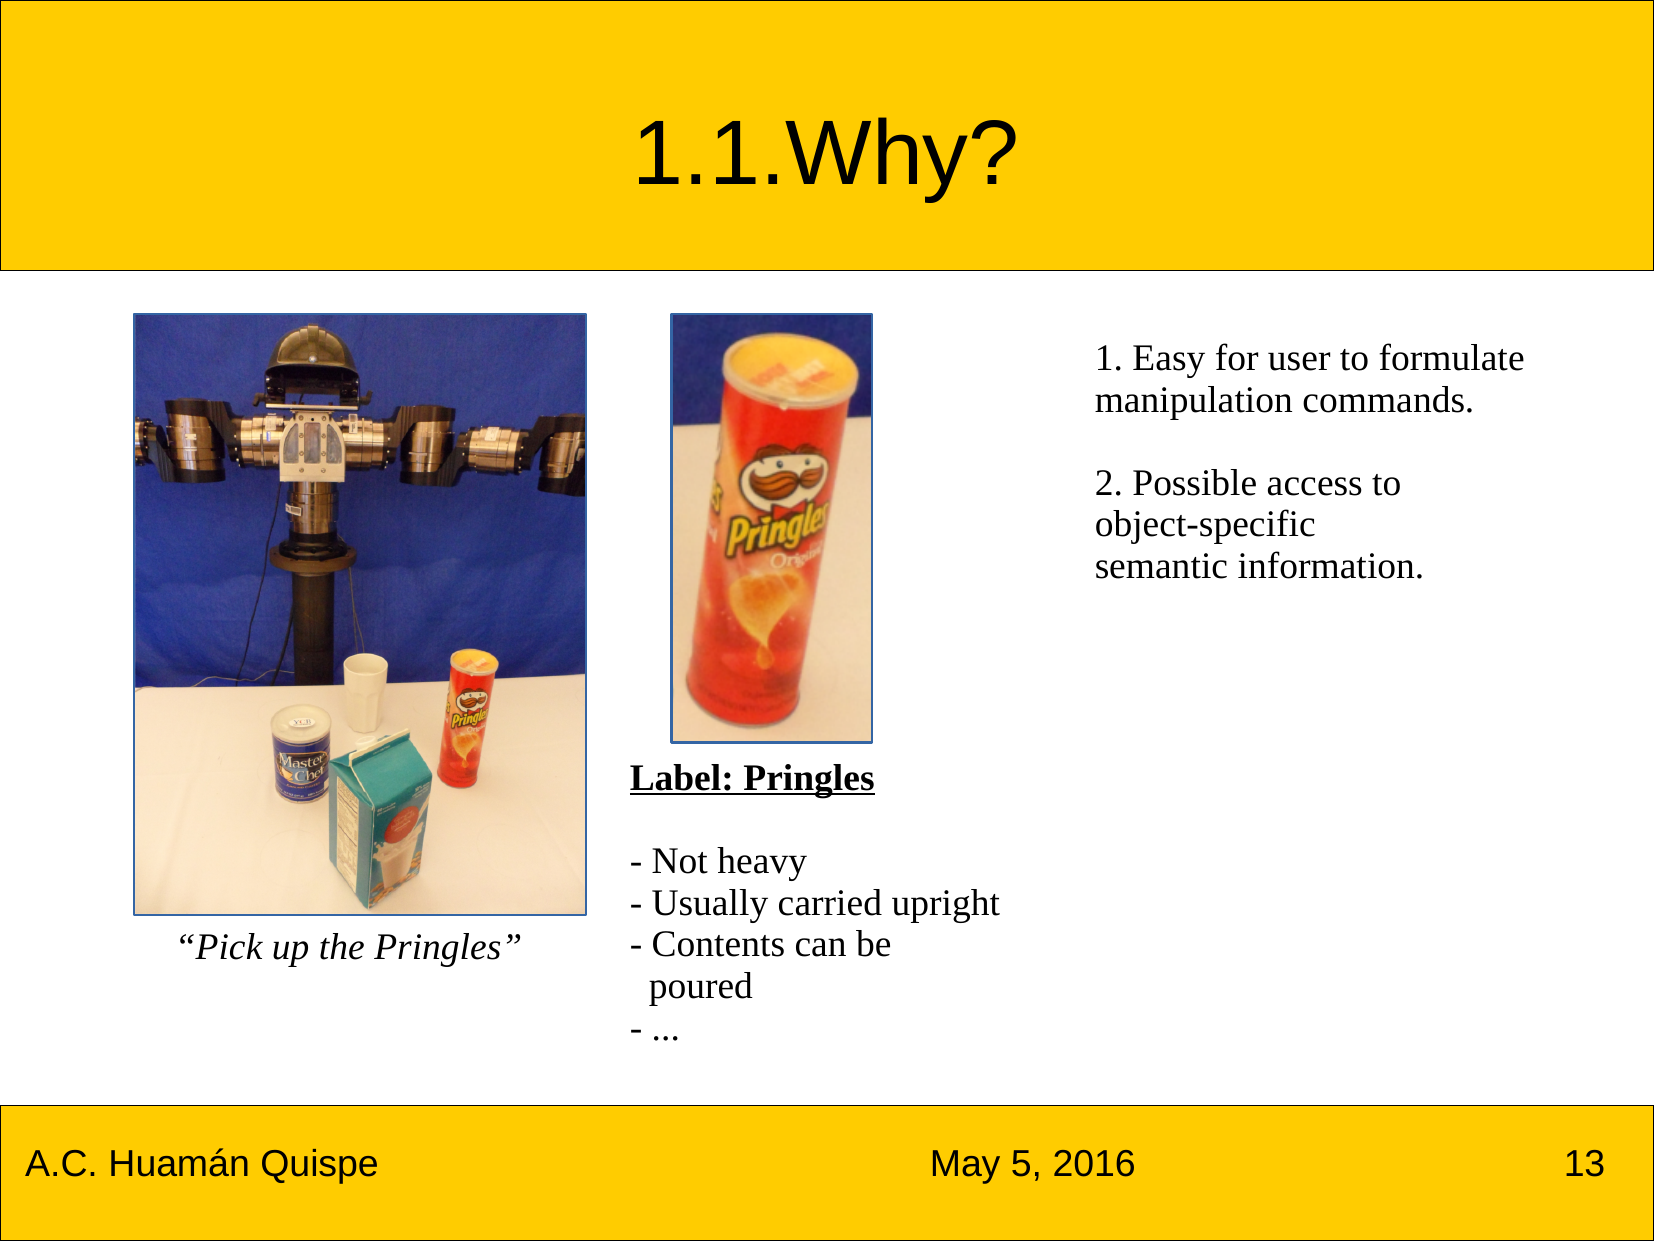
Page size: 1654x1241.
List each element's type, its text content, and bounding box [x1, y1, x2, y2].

text_box 1. Easy for user to formulate manipulation commands. 2. Possible access to object-specific semantic information. [1080, 330, 1576, 841]
title 1.1.Why? [82, 49, 1571, 257]
picture [672, 315, 871, 742]
text_box “Pick up the Pringles” [160, 918, 538, 976]
text_box Label: Pringles - Not heavy - Usually carried upright - Contents can be poured - ... [615, 750, 1016, 1058]
picture [135, 315, 586, 914]
